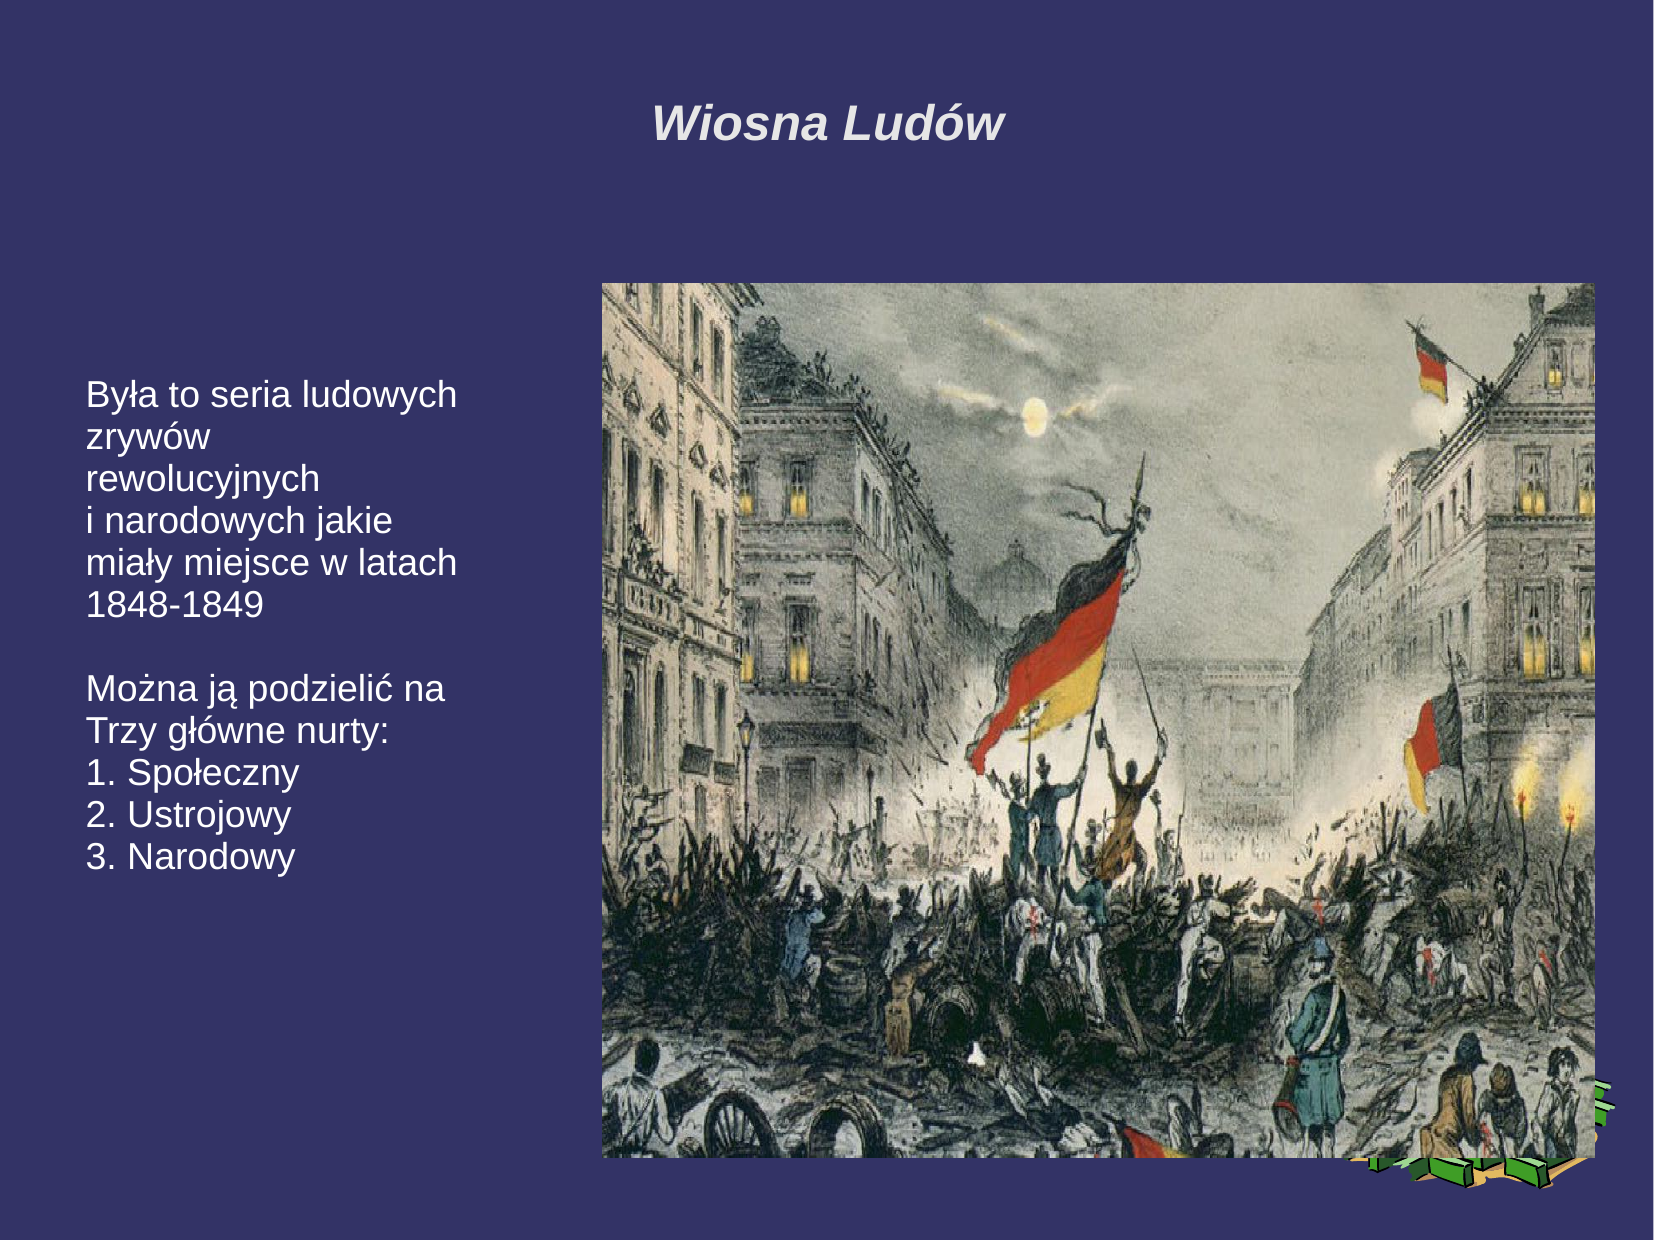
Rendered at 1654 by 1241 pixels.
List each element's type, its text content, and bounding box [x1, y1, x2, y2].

title Wiosna Ludów [121, 19, 1534, 227]
text_box Była to seria ludowych zrywów rewolucyjnych i narodowych jakie miały miejsce w latach 1848-1849 Można ją podzielić na Trzy główne nurty: 1. Społeczny 2. Ustrojowy 3. Narodowy [70, 366, 602, 945]
picture [602, 283, 1595, 1158]
